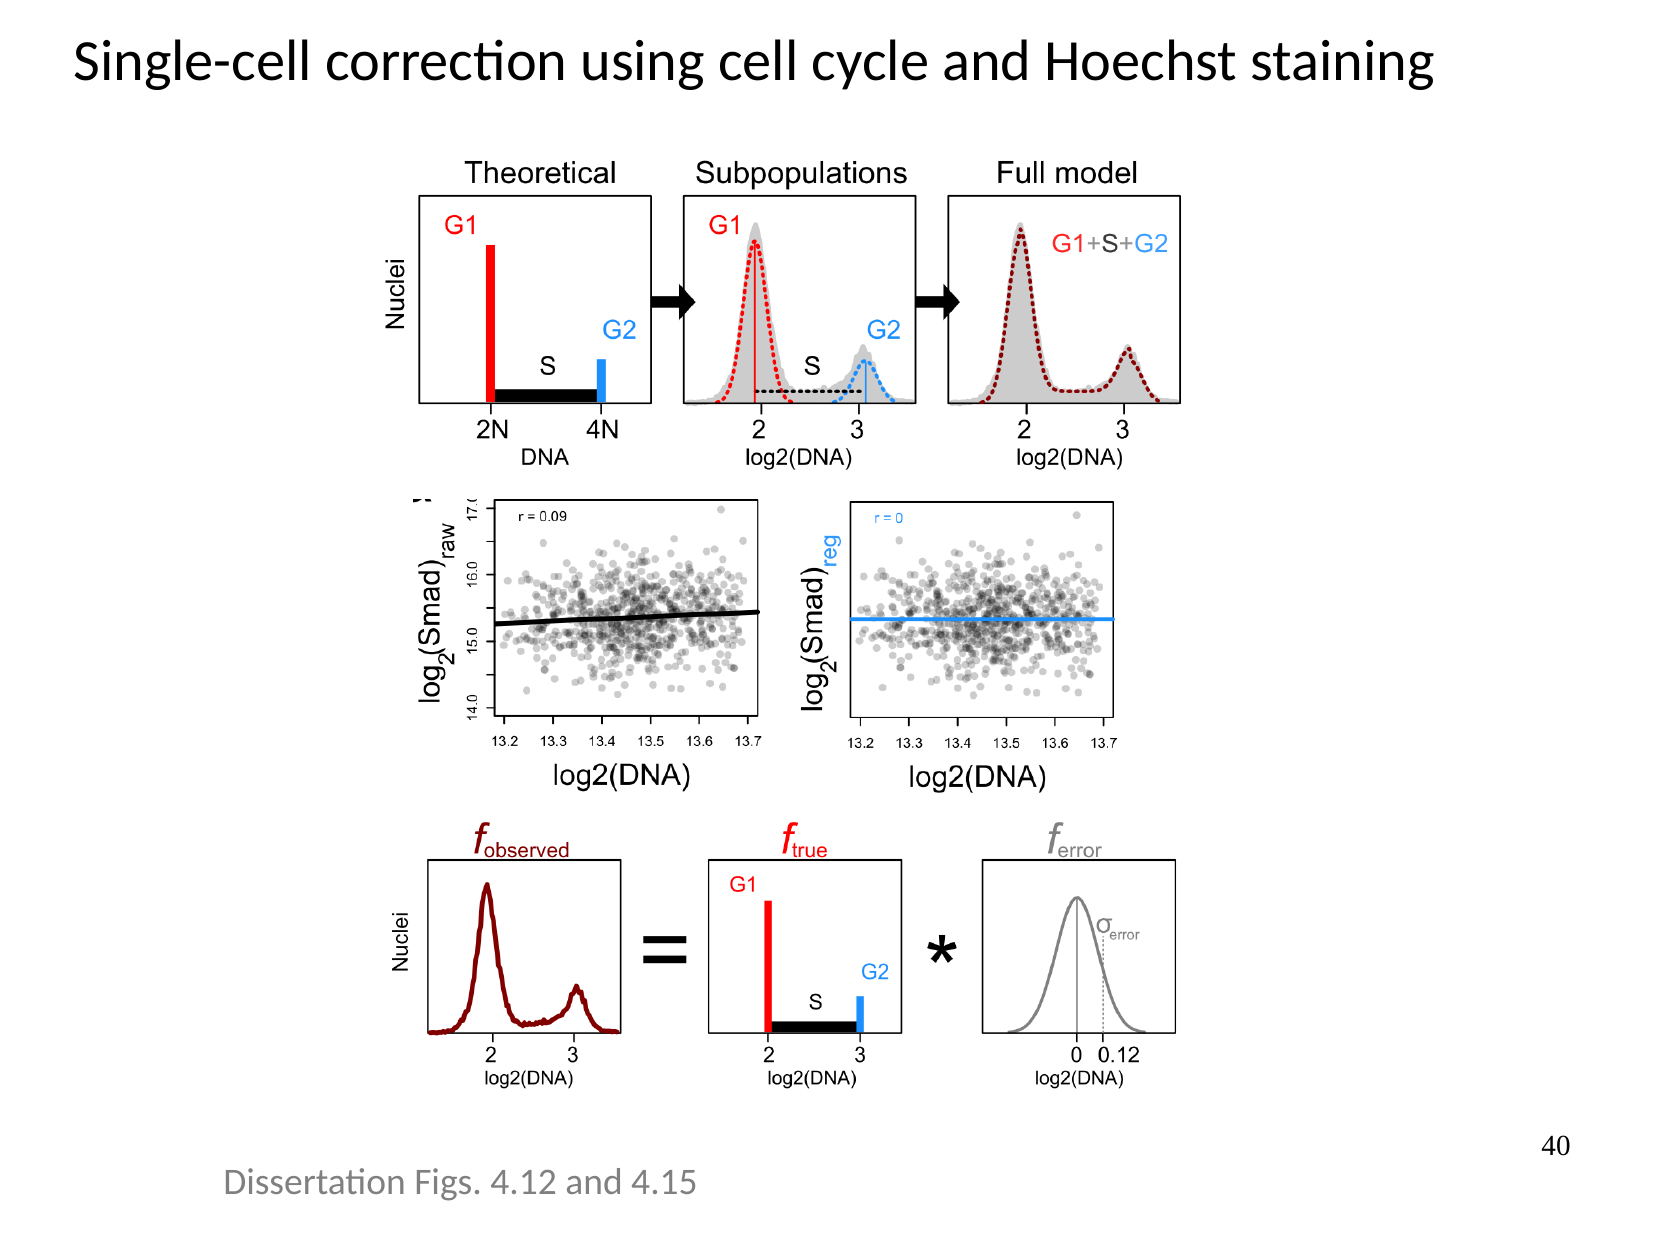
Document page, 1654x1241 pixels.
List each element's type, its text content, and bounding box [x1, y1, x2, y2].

text_box Single-cell correction using cell cycle and Hoechst staining [59, 29, 1536, 148]
picture [383, 156, 1182, 473]
text_box Dissertation Figs. 4.12 and 4.15 [208, 1159, 1005, 1241]
picture [797, 498, 1118, 798]
picture [413, 499, 773, 798]
picture [383, 816, 1182, 1093]
